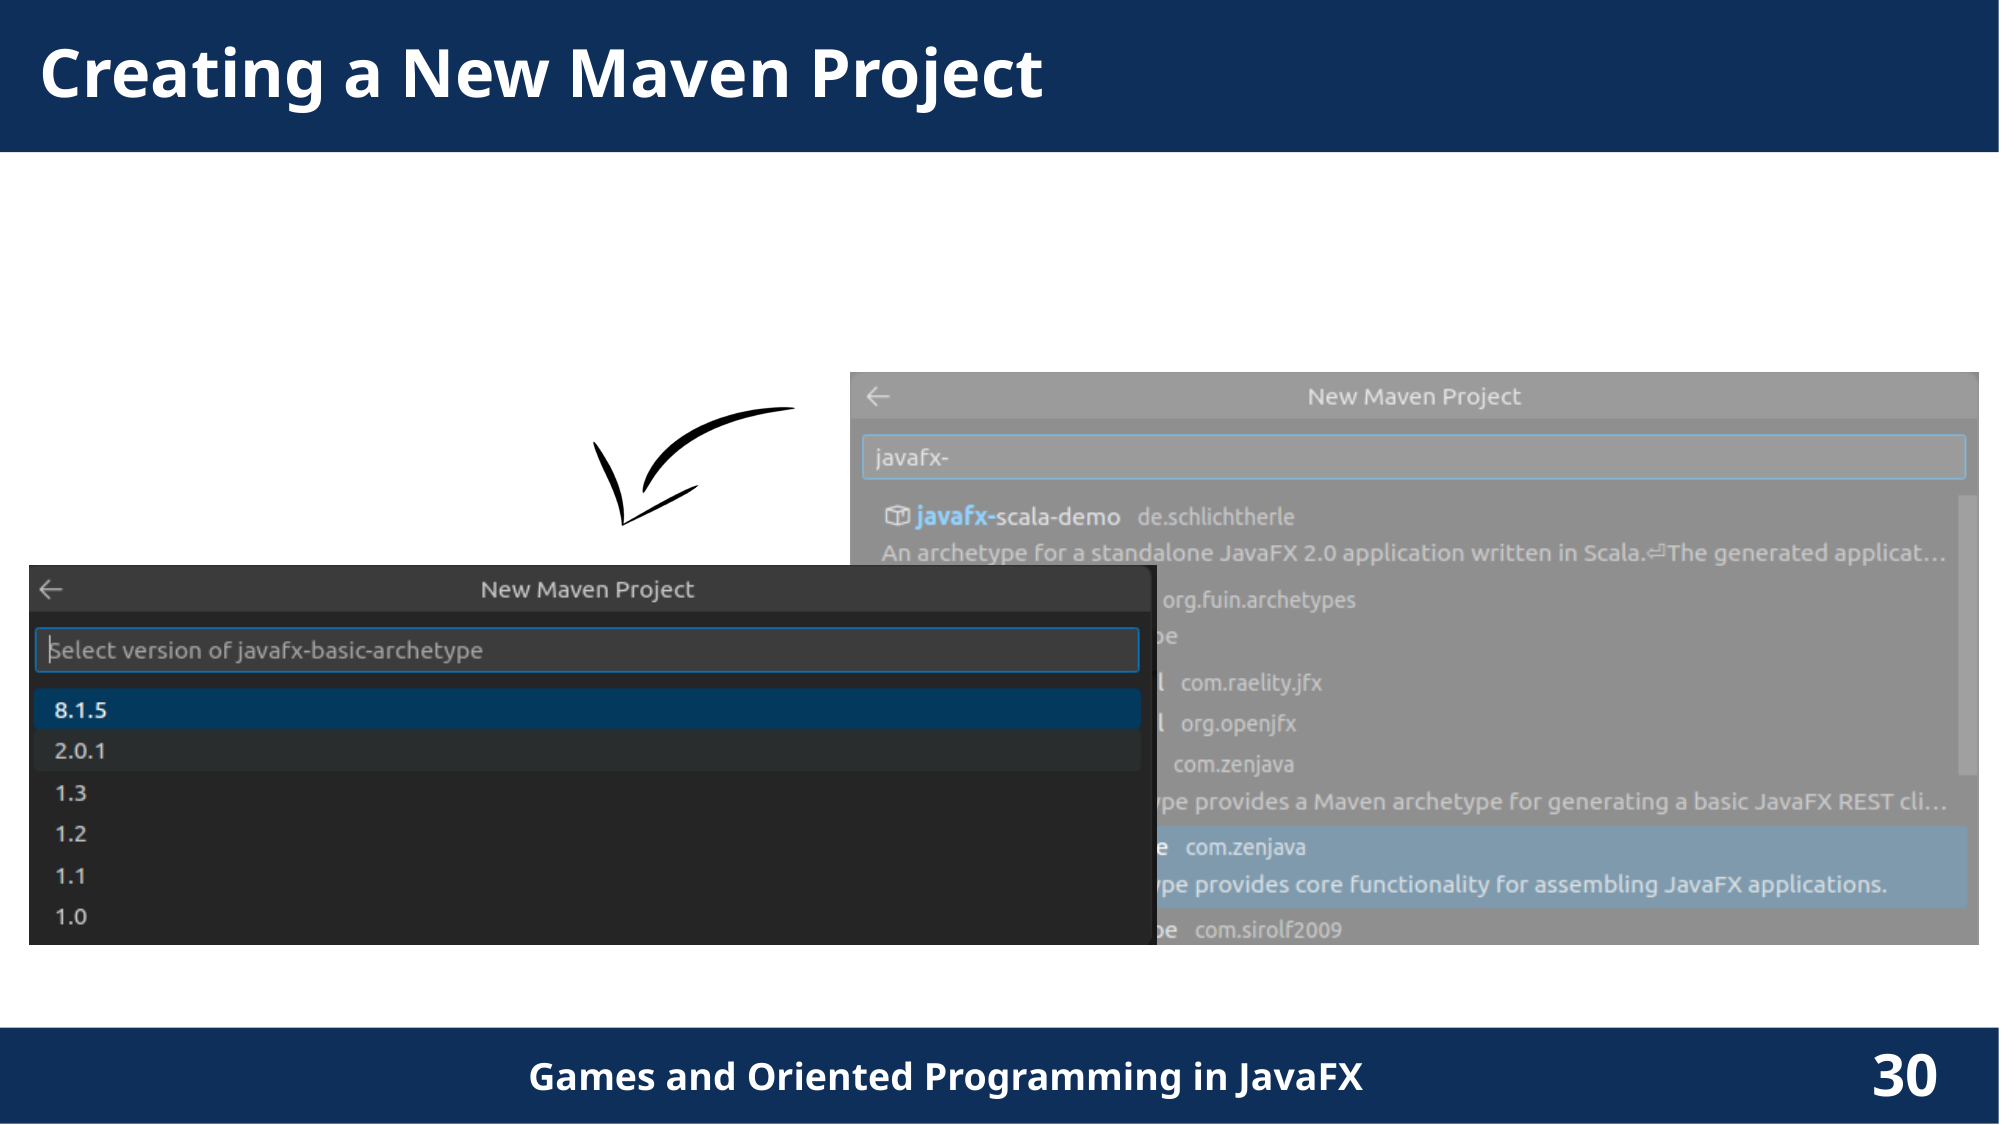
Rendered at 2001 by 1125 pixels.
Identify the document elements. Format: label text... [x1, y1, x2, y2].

text_box Creating a New Maven Project [25, 23, 1999, 119]
picture [29, 372, 1979, 945]
picture [570, 331, 796, 538]
